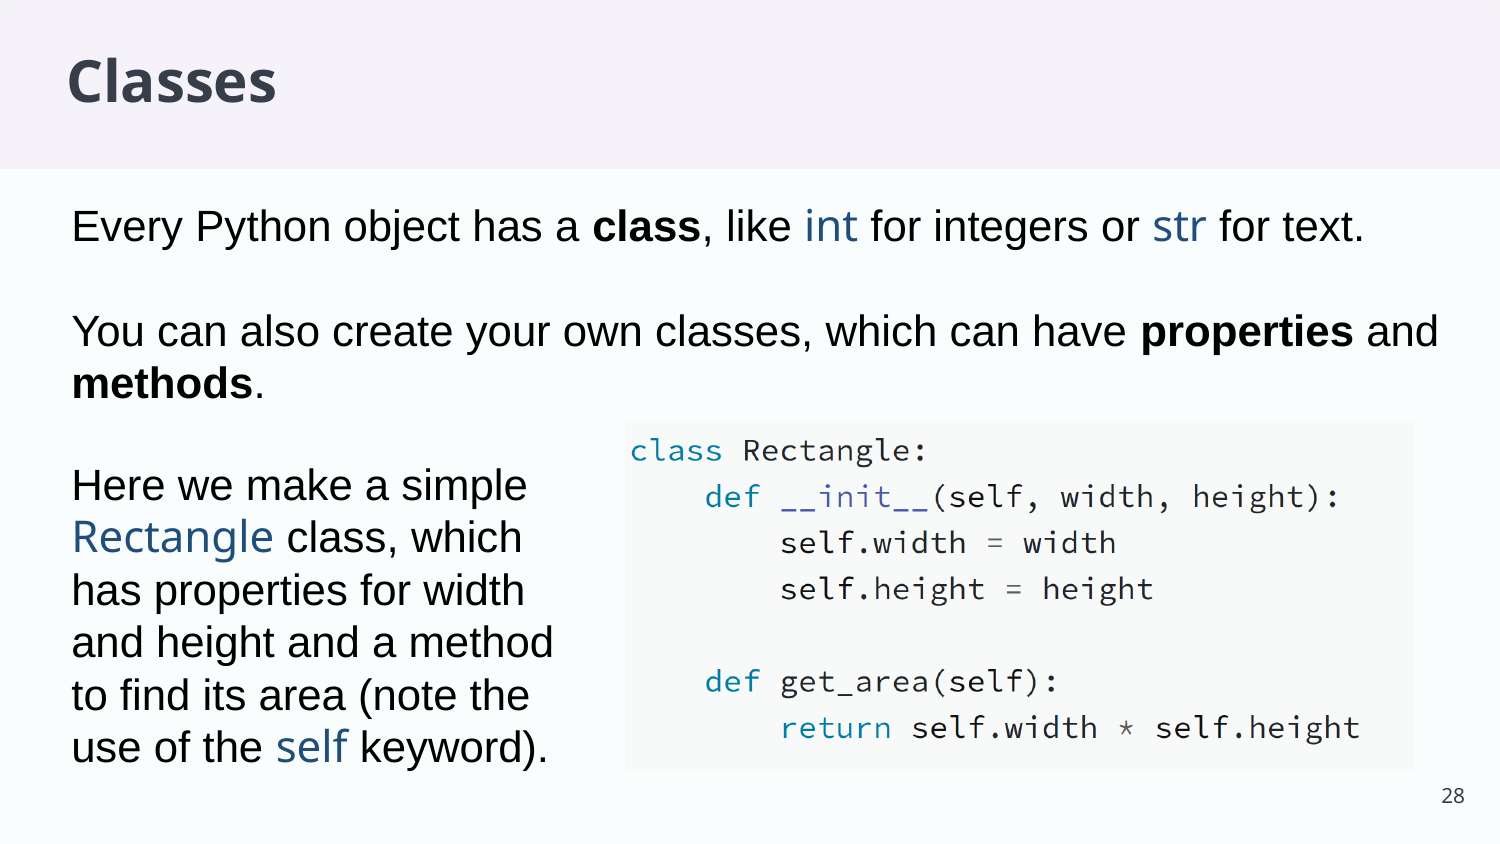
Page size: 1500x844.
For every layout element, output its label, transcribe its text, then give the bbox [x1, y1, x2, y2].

slide_number <number> [1389, 764, 1480, 830]
text_box Every Python object has a class, like int for integers or str for text. You can also create your own classes, which can have properties and methods. [56, 182, 1480, 423]
picture [625, 421, 1414, 771]
title Classes [51, 28, 1390, 141]
text_box Here we make a simple Rectangle class, which has properties for width and height and a method to find its area (note the use of the self keyword). [56, 441, 606, 787]
